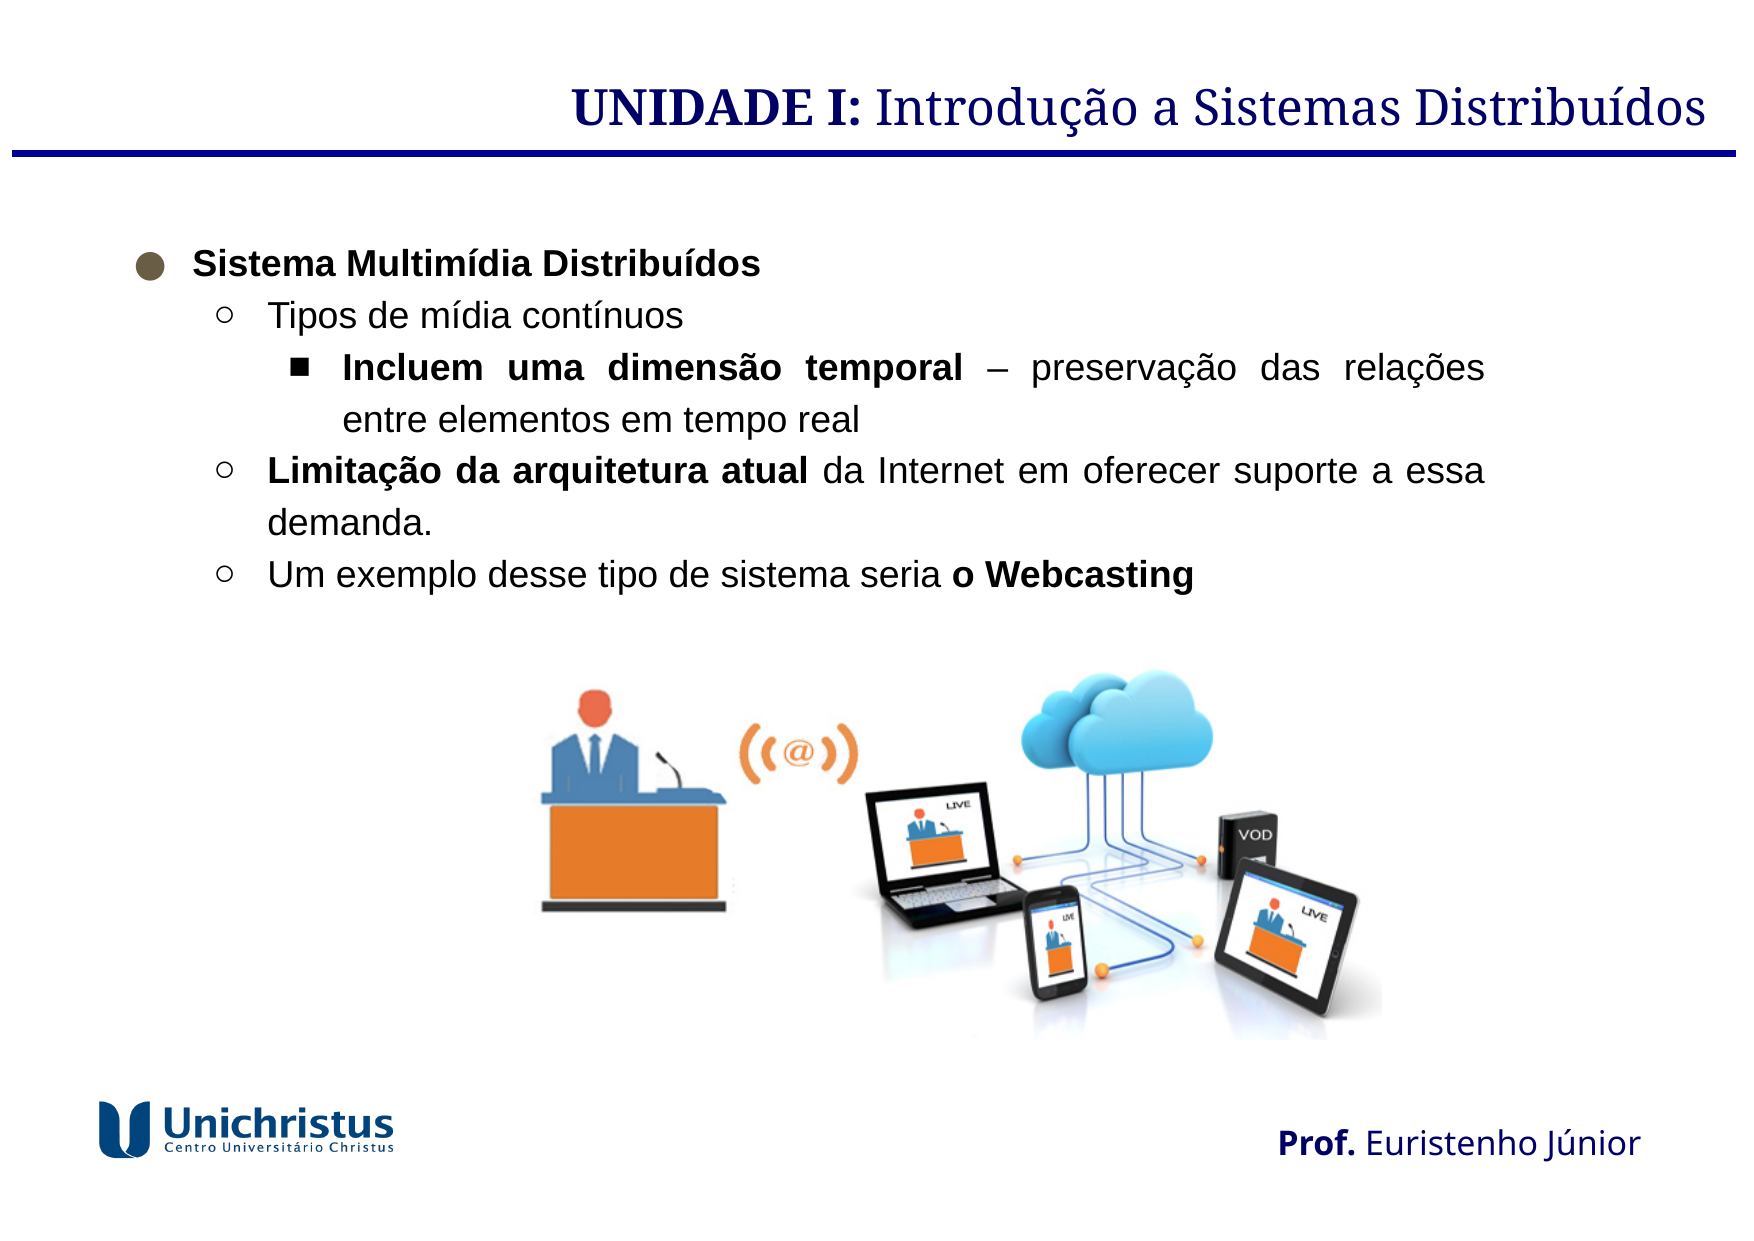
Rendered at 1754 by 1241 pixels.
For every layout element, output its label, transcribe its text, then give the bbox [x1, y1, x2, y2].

text_box Prof. Euristenho Júnior [1262, 1111, 1695, 1167]
picture [504, 661, 1382, 1040]
text_box UNIDADE I: Introdução a Sistemas Distribuídos [556, 64, 1708, 150]
text_box Sistema Multimídia Distribuídos Tipos de mídia contínuos Incluem uma dimensão temporal – preservação das relações entre elementos em tempo real Limitação da arquitetura atual da Internet em oferecer suporte a essa demanda. Um exemplo desse tipo de sistema seria o Webcasting [102, 217, 1501, 815]
text_box UNIDADE I: Introdução a Sistemas Distribuídos [556, 157, 1708, 161]
picture [94, 1098, 398, 1160]
